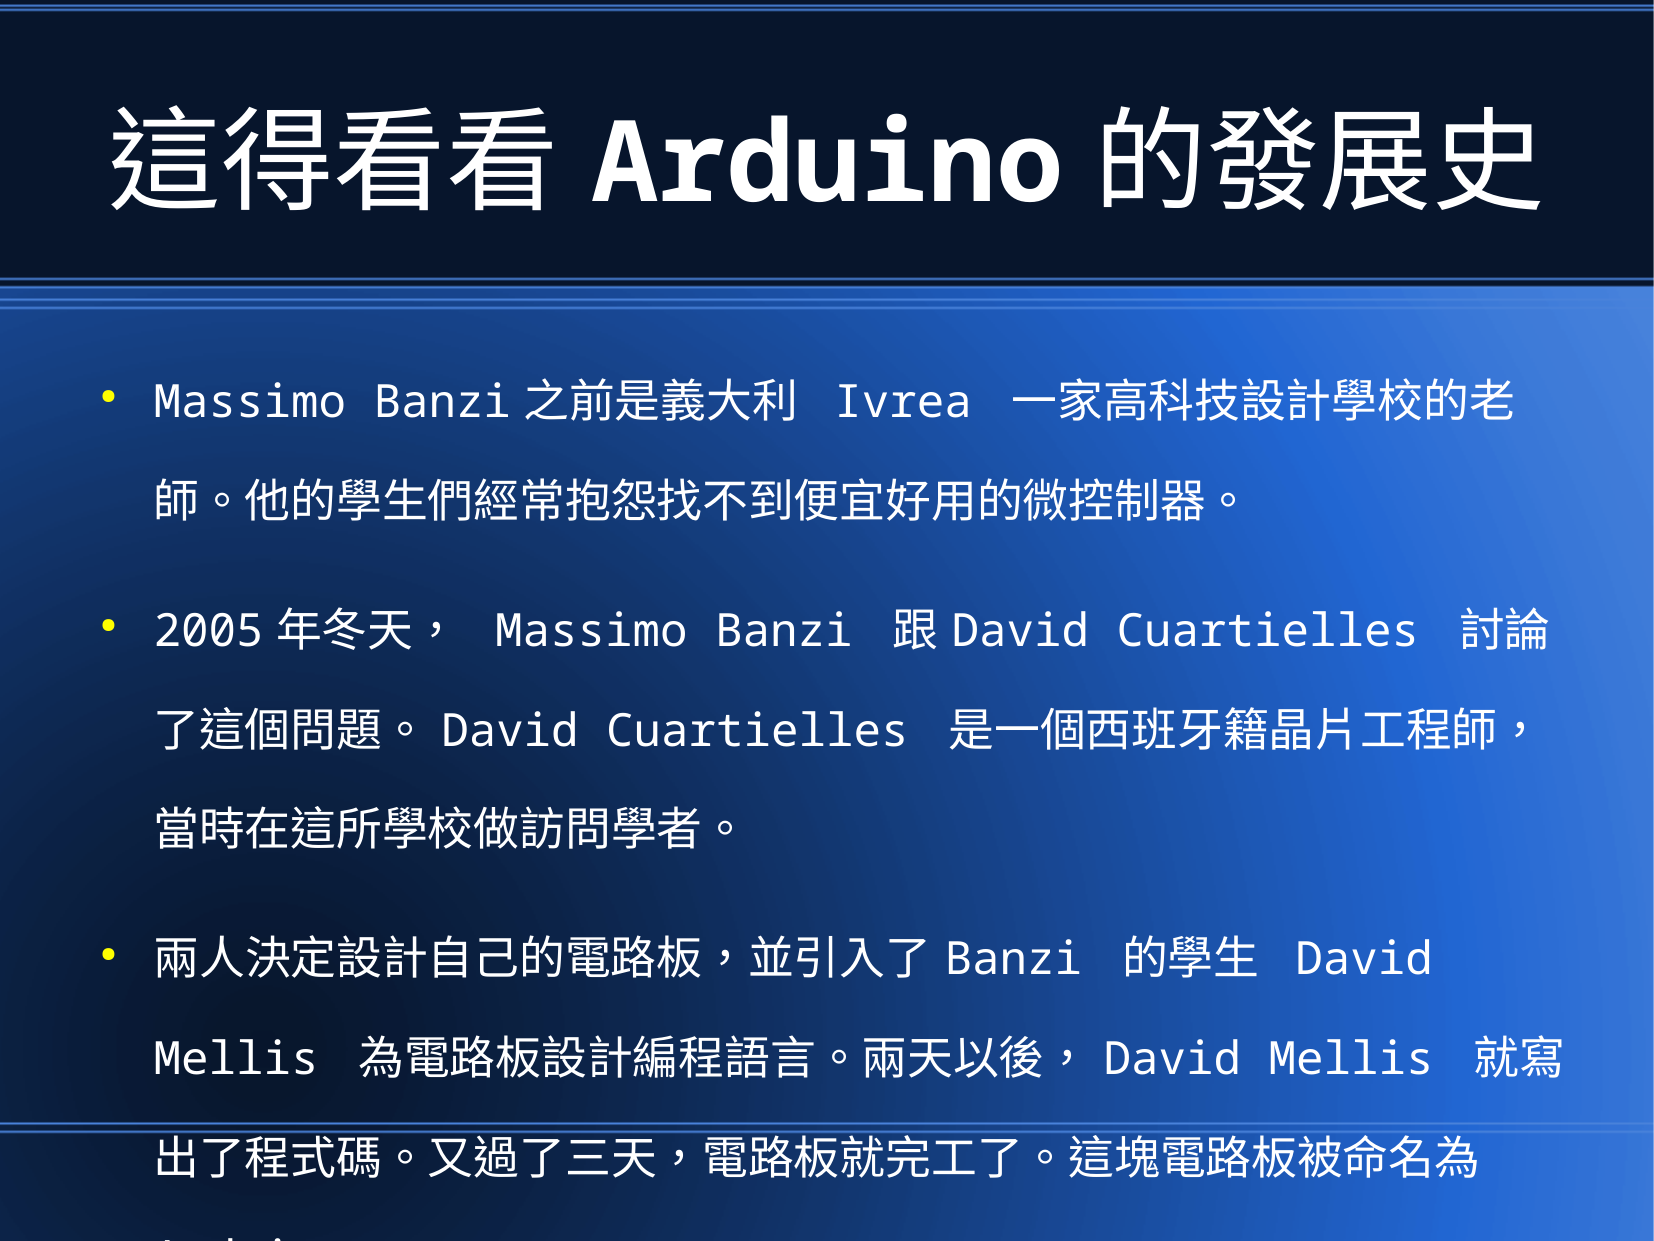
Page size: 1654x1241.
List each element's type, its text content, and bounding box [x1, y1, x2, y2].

title 這得看看Arduino的發展史 [82, 49, 1571, 257]
list Massimo Banzi之前是義大利 Ivrea 一家高科技設計學校的老師。他的學生們經常抱怨找不到便宜好用的微控制器。 2005年冬天， Massimo Banzi 跟David Cuartielles 討論了這個問題。David Cuartielles 是一個西班牙籍晶片工程師，當時在這所學校做訪問學者。 兩人決定設計自己的電路板，並引入了Banzi 的學生 David Mellis 為電路板設計編程語言。兩天以後，David Mellis 就寫出了程式碼。又過了三天，電路板就完工了。這塊電路板被命名為Arduino。 [82, 331, 1571, 1241]
picture [0, 0, 1654, 1241]
